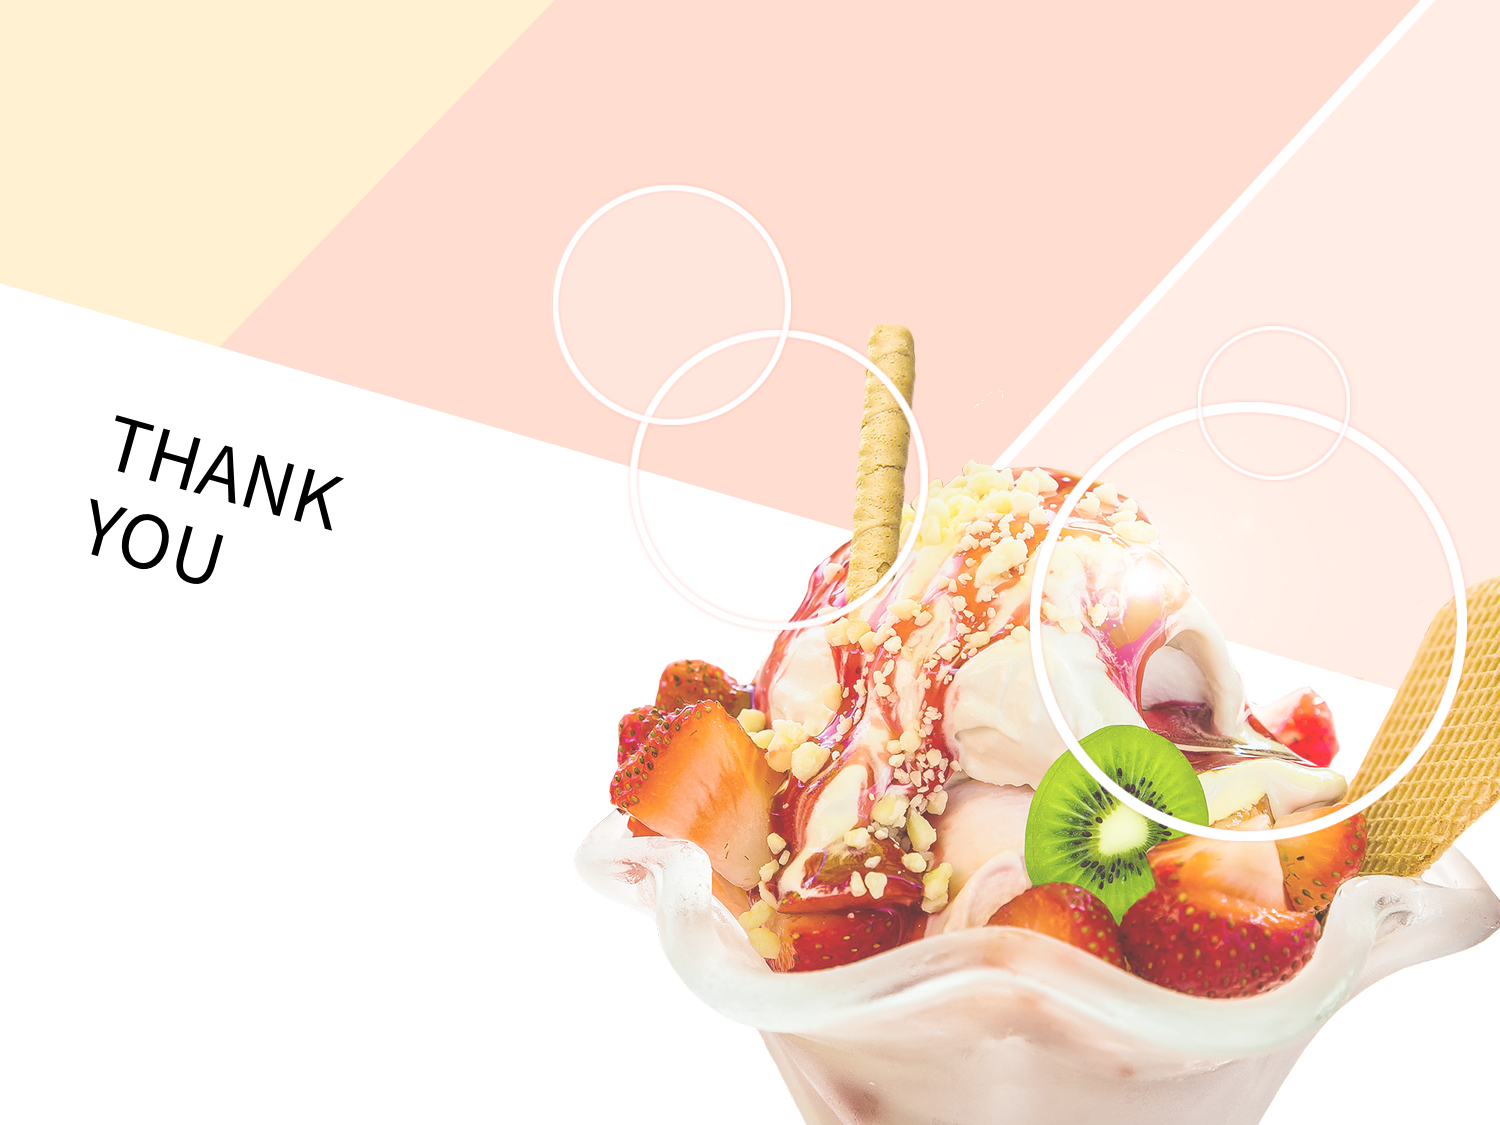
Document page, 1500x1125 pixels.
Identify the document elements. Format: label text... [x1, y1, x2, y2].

picture [0, 0, 1500, 1125]
title THANK YOU [4, 385, 681, 913]
